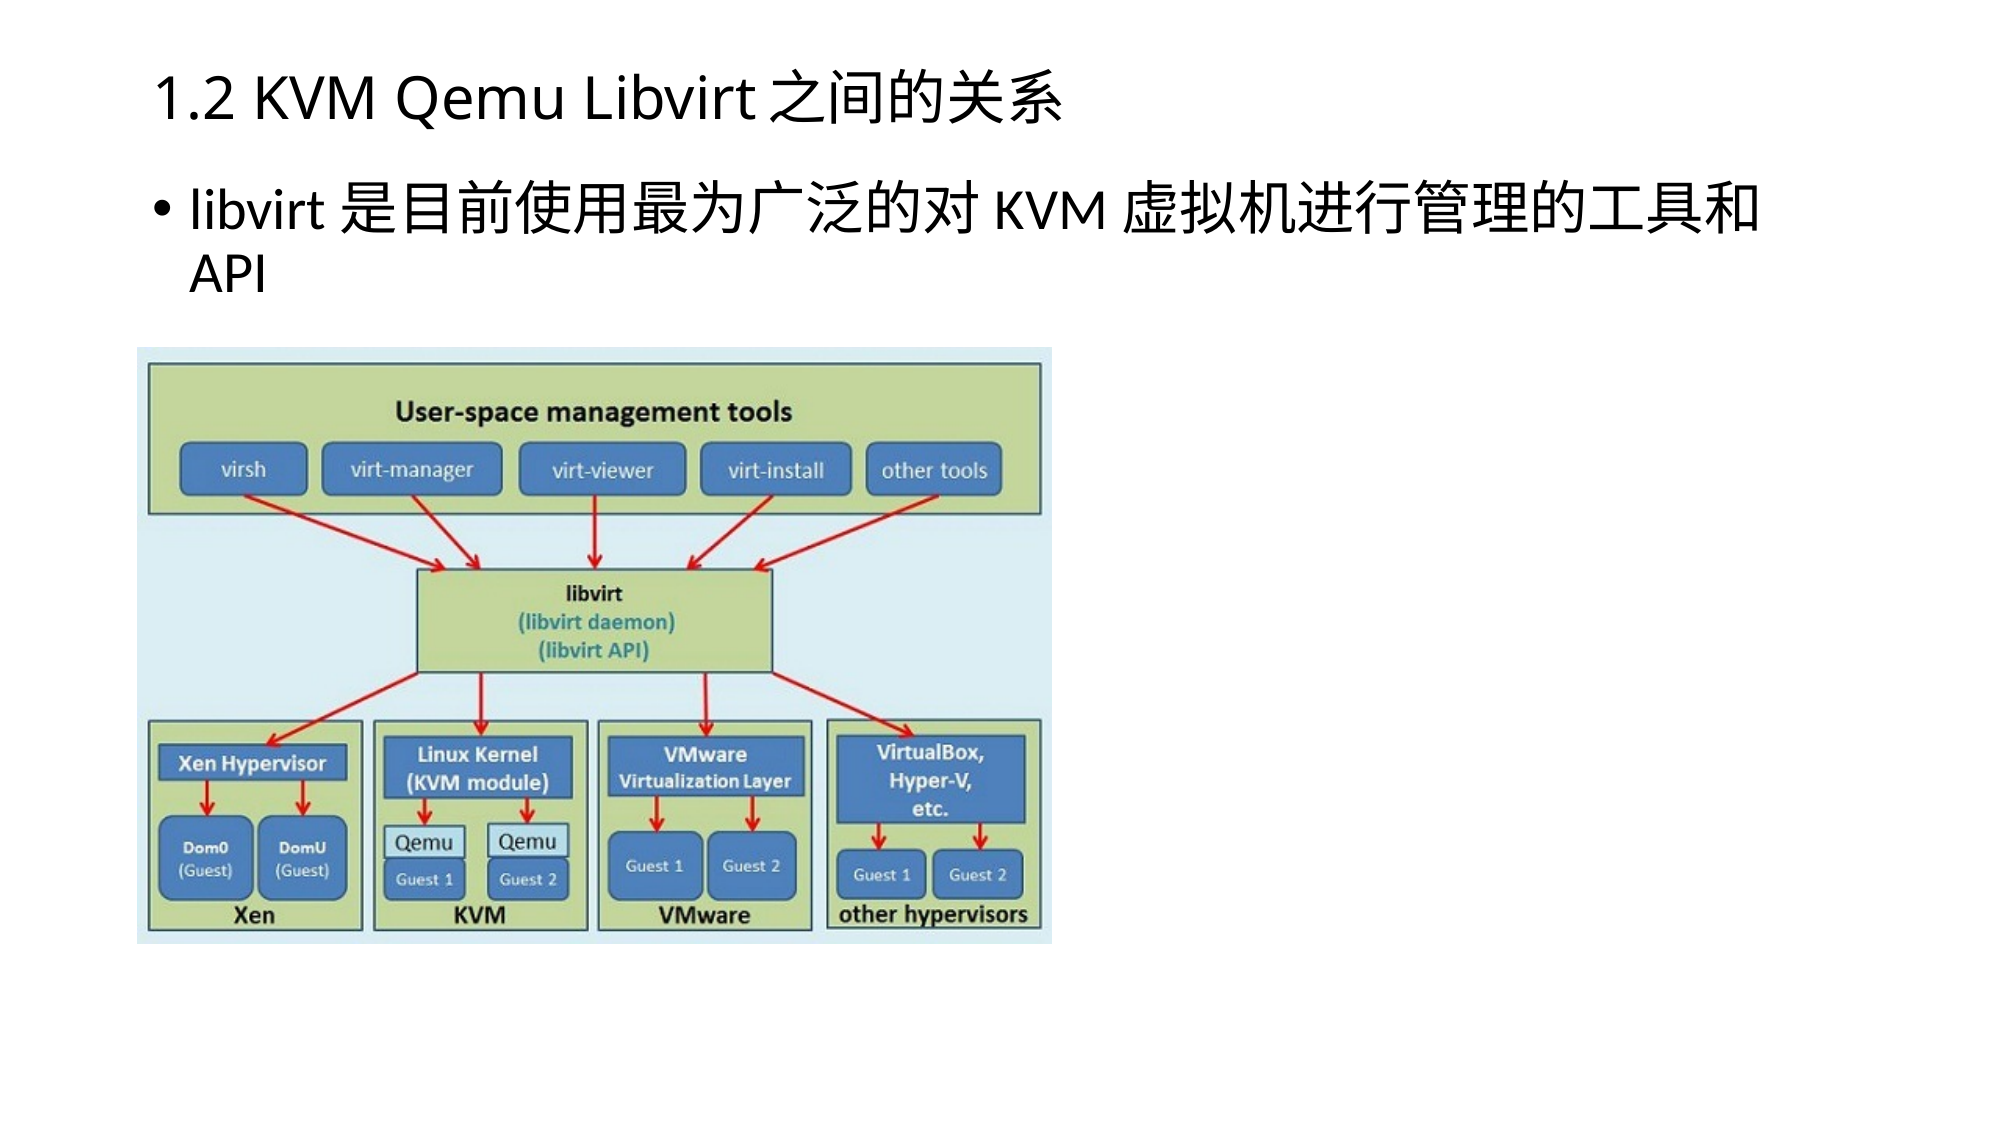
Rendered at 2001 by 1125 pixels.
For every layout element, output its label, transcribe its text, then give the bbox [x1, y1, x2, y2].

list libvirt是目前使用最为广泛的对KVM虚拟机进行管理的工具和API [137, 171, 1863, 1014]
title 1.2 KVM Qemu Libvirt之间的关系 [137, 59, 1863, 140]
picture [137, 347, 1052, 944]
